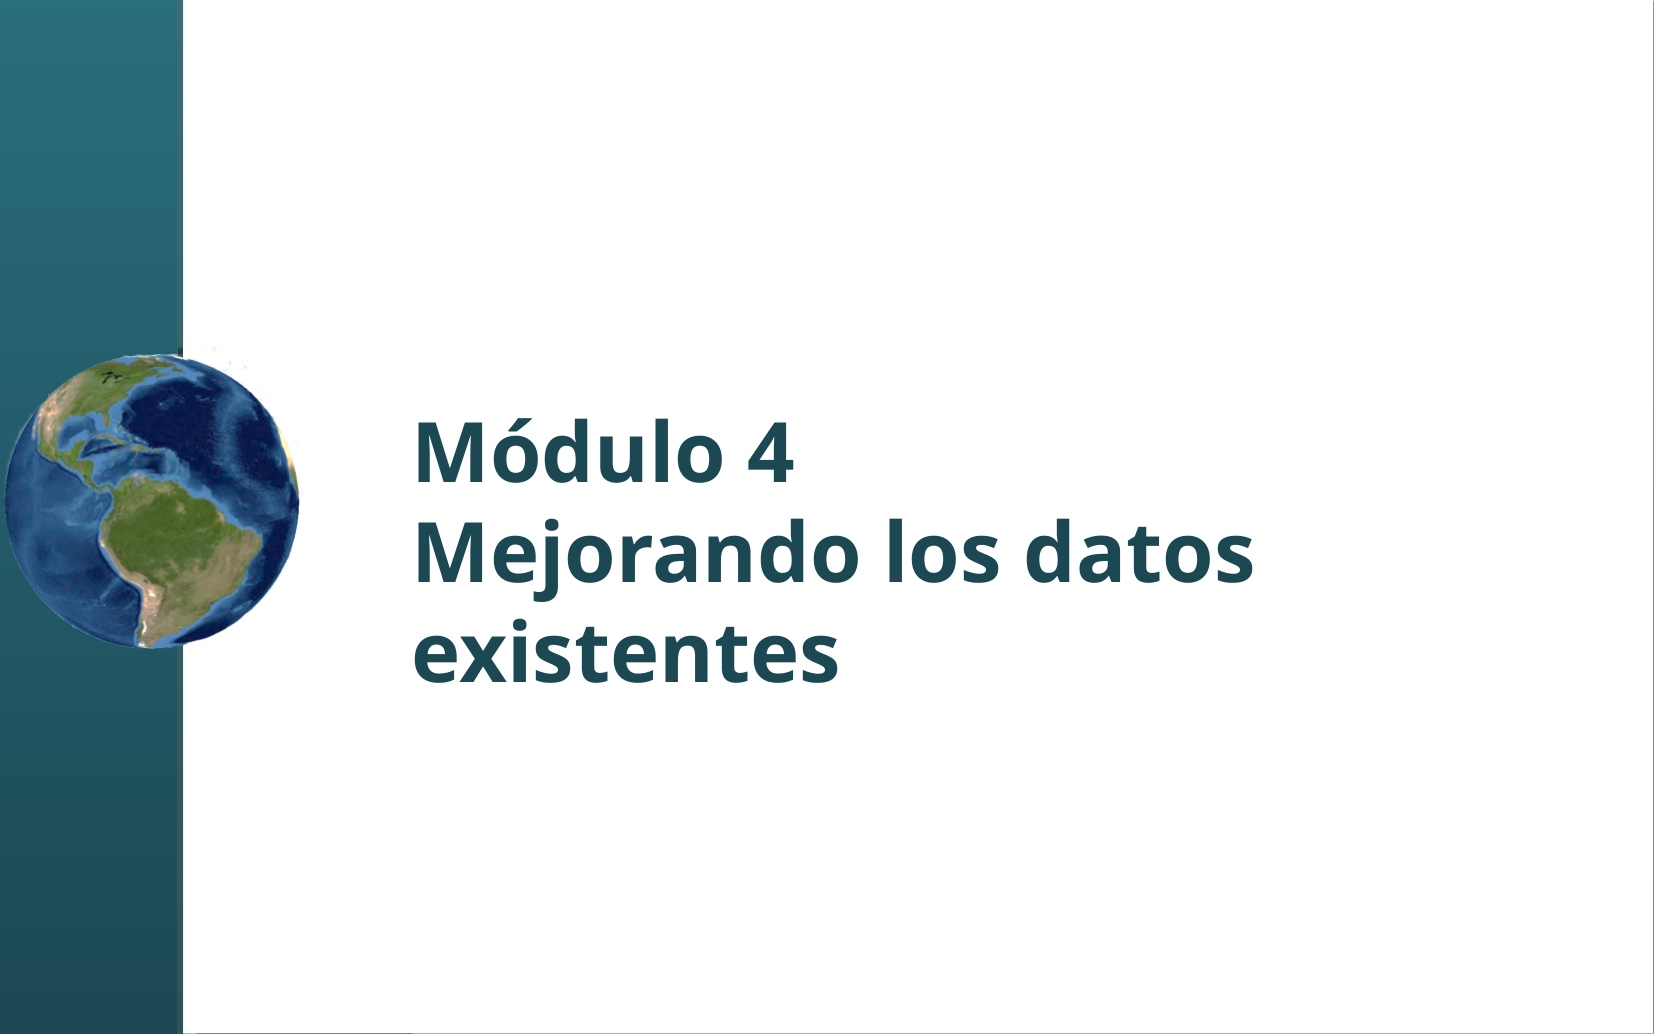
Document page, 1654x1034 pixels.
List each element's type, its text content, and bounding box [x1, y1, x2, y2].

picture [0, 331, 316, 663]
title Módulo 4 Mejorando los datos existentes [397, 391, 1555, 737]
